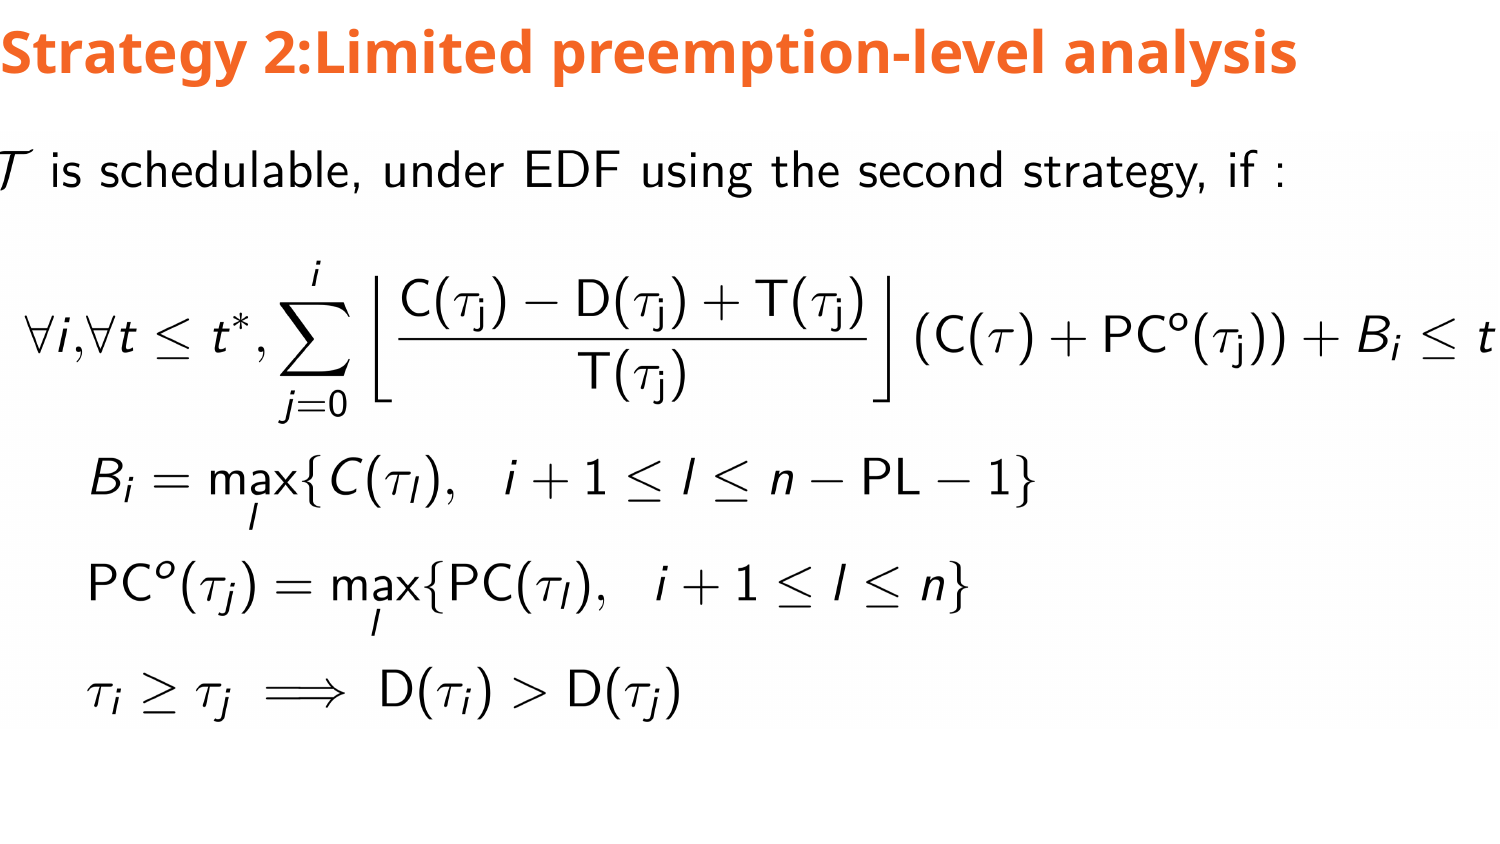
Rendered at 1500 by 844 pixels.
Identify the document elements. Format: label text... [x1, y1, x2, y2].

picture [0, 131, 1498, 729]
title Strategy 2:Limited preemption-level analysis [0, 0, 1500, 126]
